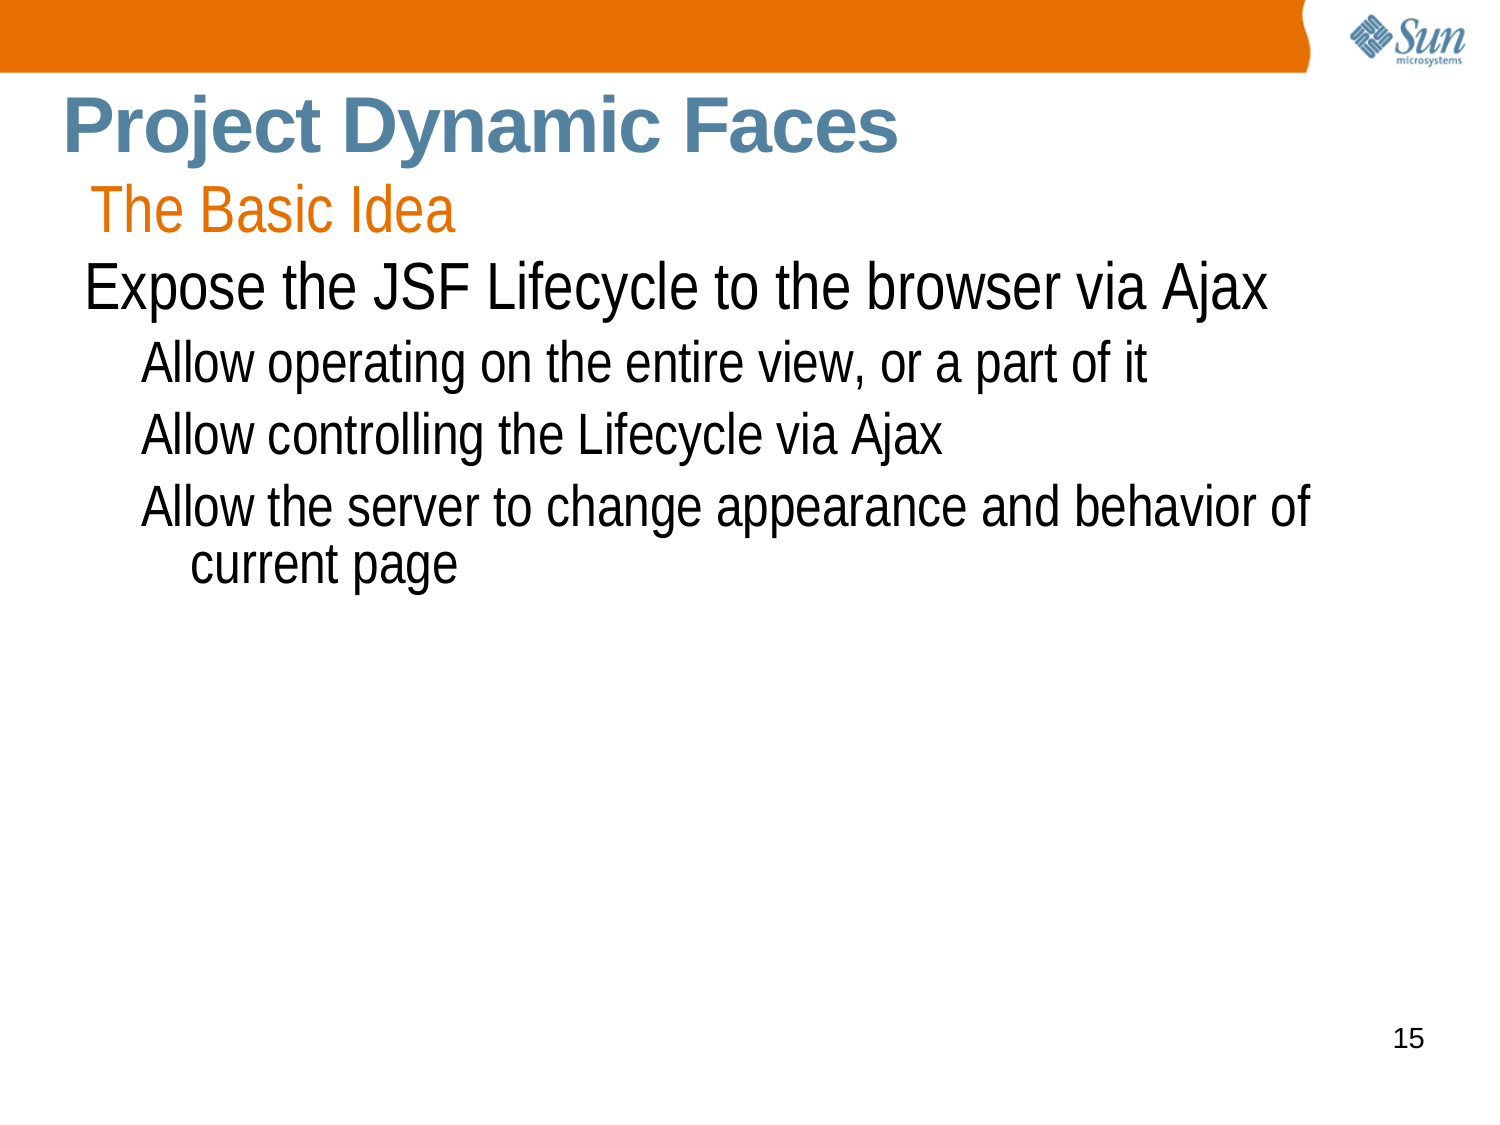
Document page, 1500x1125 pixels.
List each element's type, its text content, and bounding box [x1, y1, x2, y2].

title Project Dynamic Faces [62, 88, 1425, 193]
list Expose the JSF Lifecycle to the browser via Ajax Allow operating on the entire view, or a part of it Allow controlling the Lifecycle via Ajax Allow the server to change appearance and behavior of current page [64, 257, 1402, 1017]
picture [0, 0, 1500, 75]
text_box The Basic Idea [90, 179, 1358, 257]
